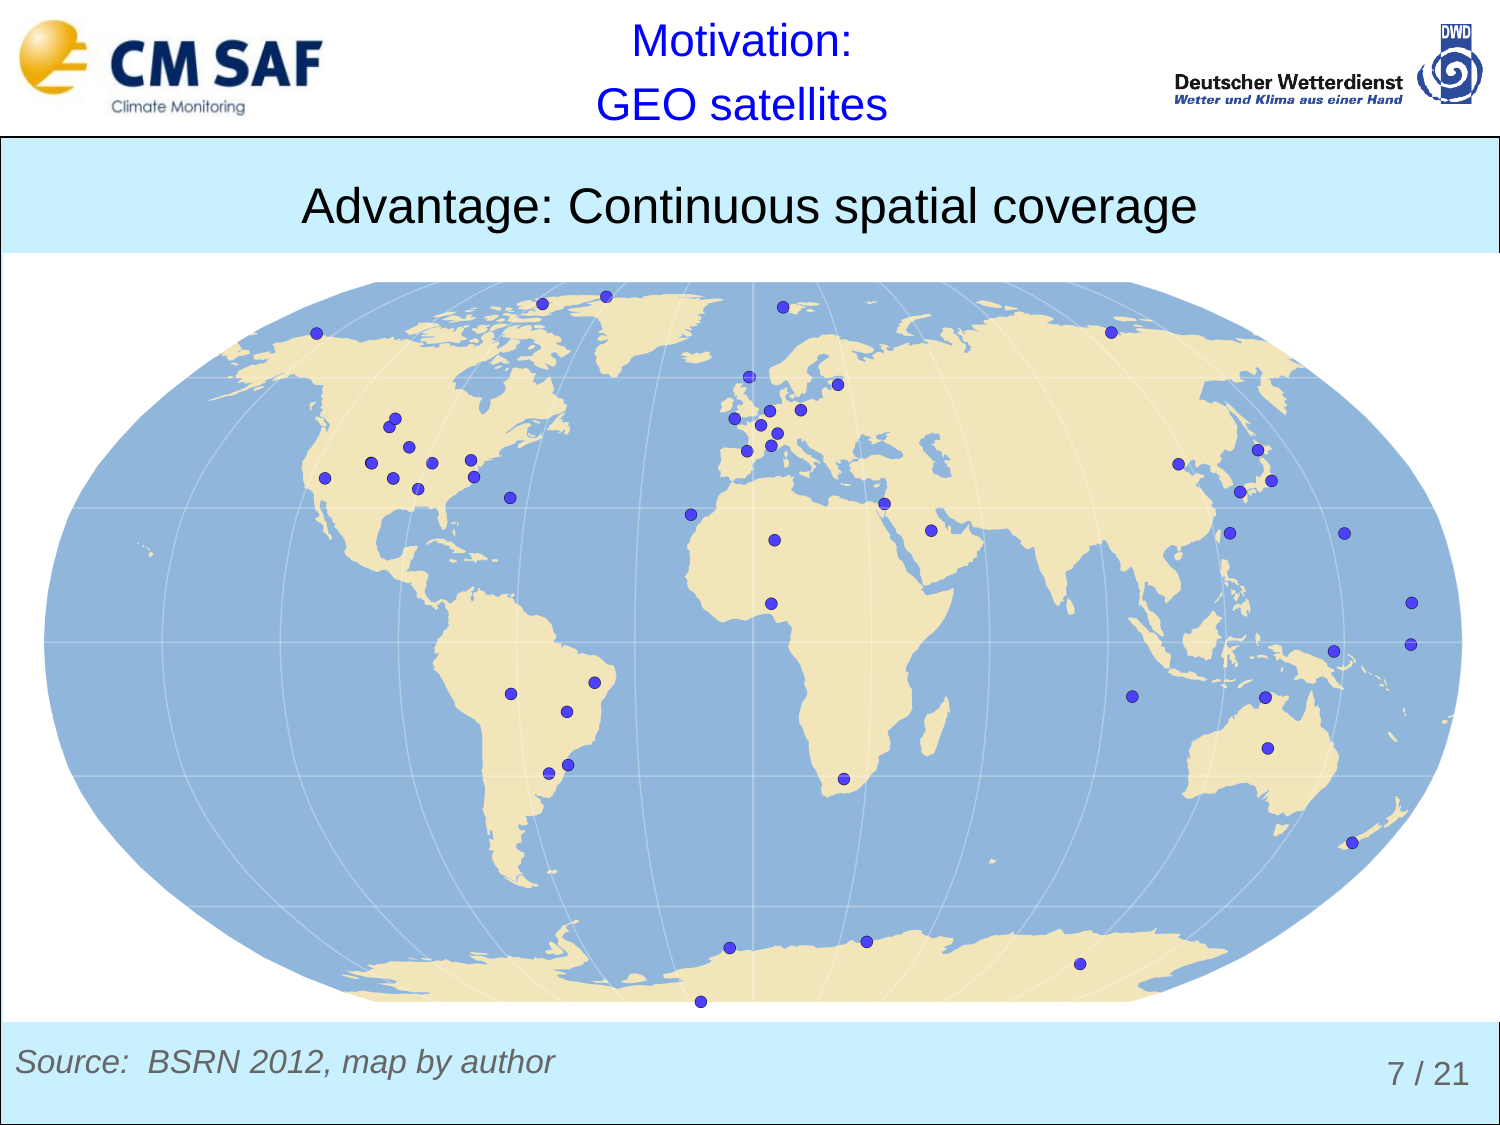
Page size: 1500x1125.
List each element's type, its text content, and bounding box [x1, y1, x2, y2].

picture [17, 19, 325, 117]
picture [1175, 24, 1483, 104]
text_box Motivation: GEO satellites [313, 1, 1172, 80]
text_box Advantage: Continuous spatial coverage [260, 176, 1240, 242]
text_box Source: BSRN 2012, map by author [0, 1023, 863, 1094]
picture [3, 253, 1500, 1022]
